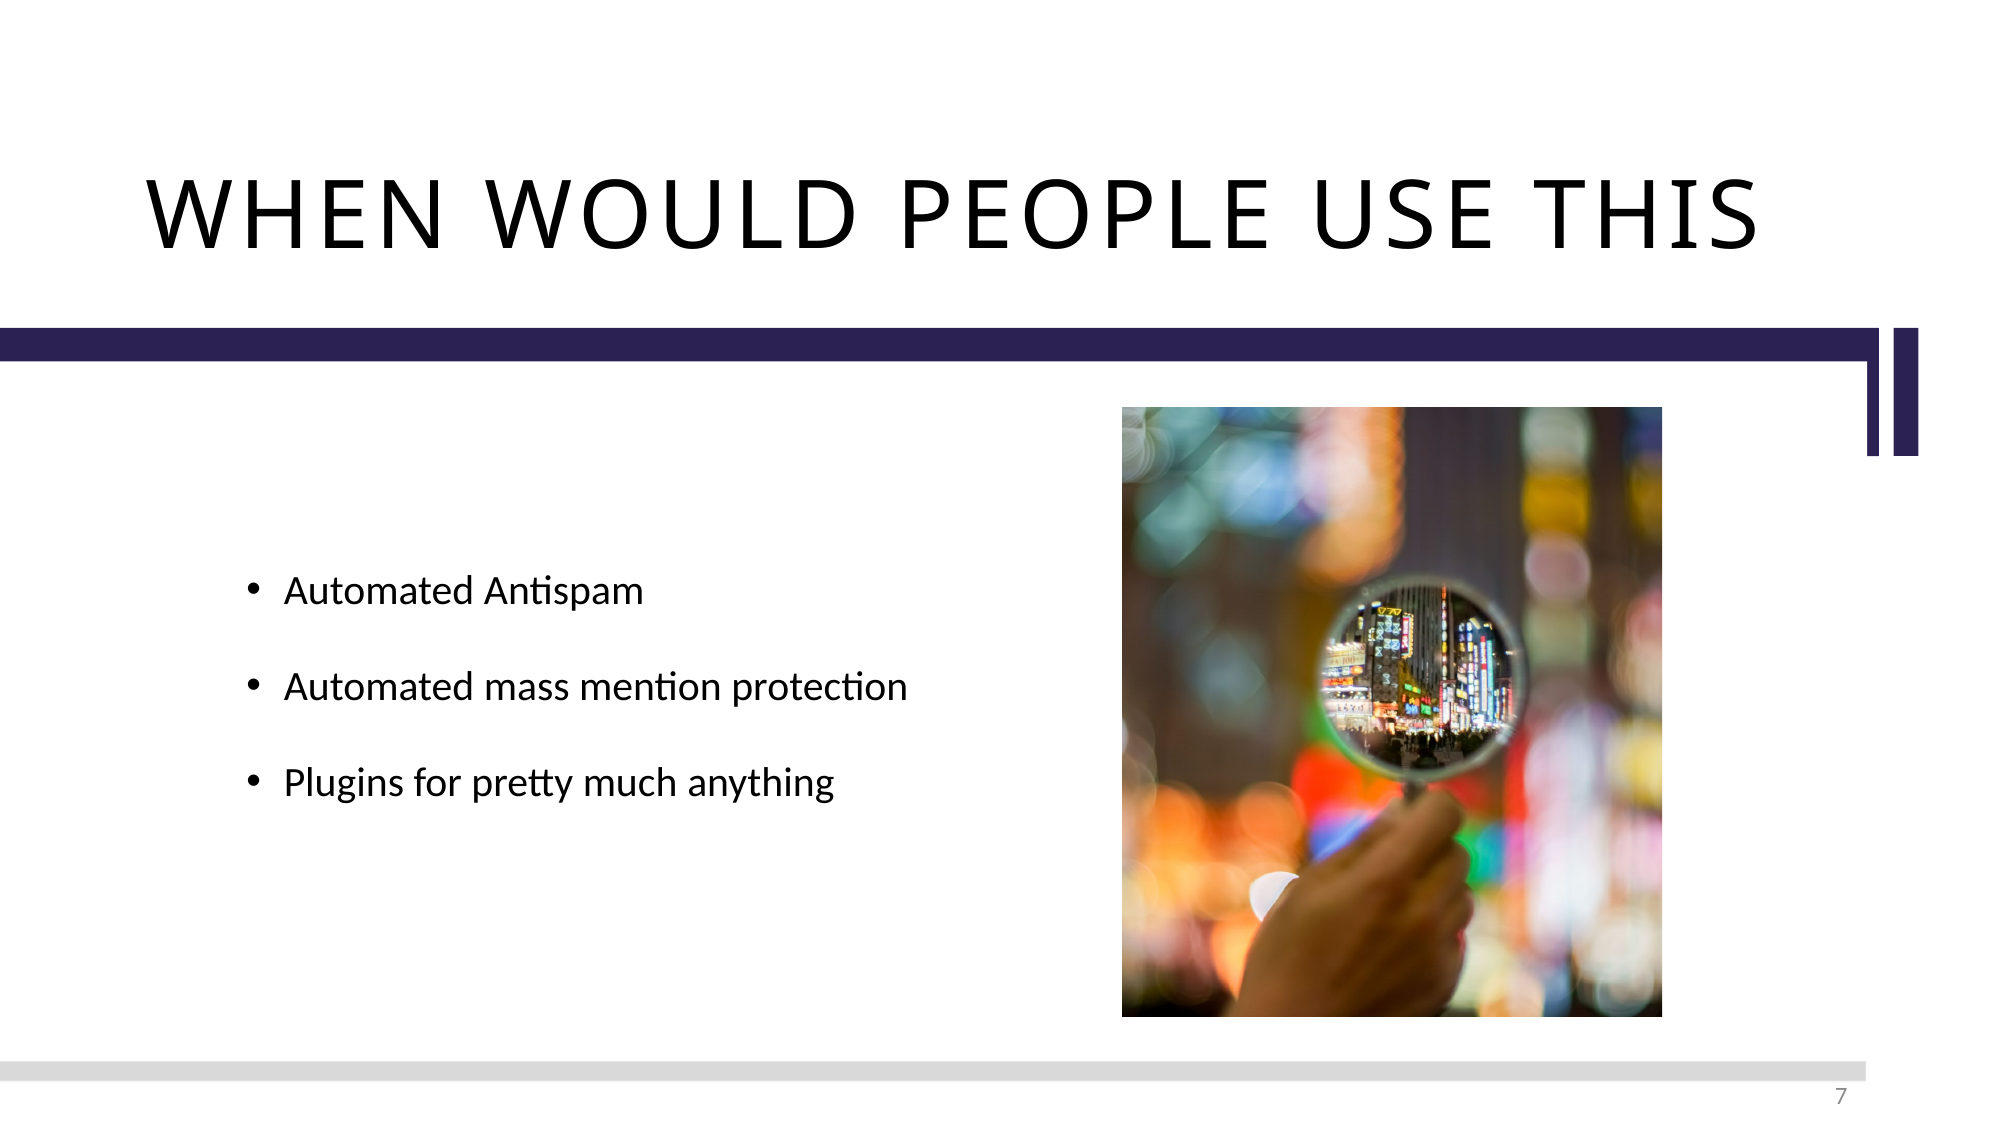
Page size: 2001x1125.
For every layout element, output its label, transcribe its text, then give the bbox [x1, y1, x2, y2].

text_box [0, 0, 2000, 1125]
title When would people use this [130, 63, 1782, 277]
slide_number <number> [1412, 1065, 1863, 1125]
text_box Automated Antispam Automated mass mention protection Plugins for pretty much anything [212, 471, 956, 872]
picture [1122, 407, 1663, 1017]
